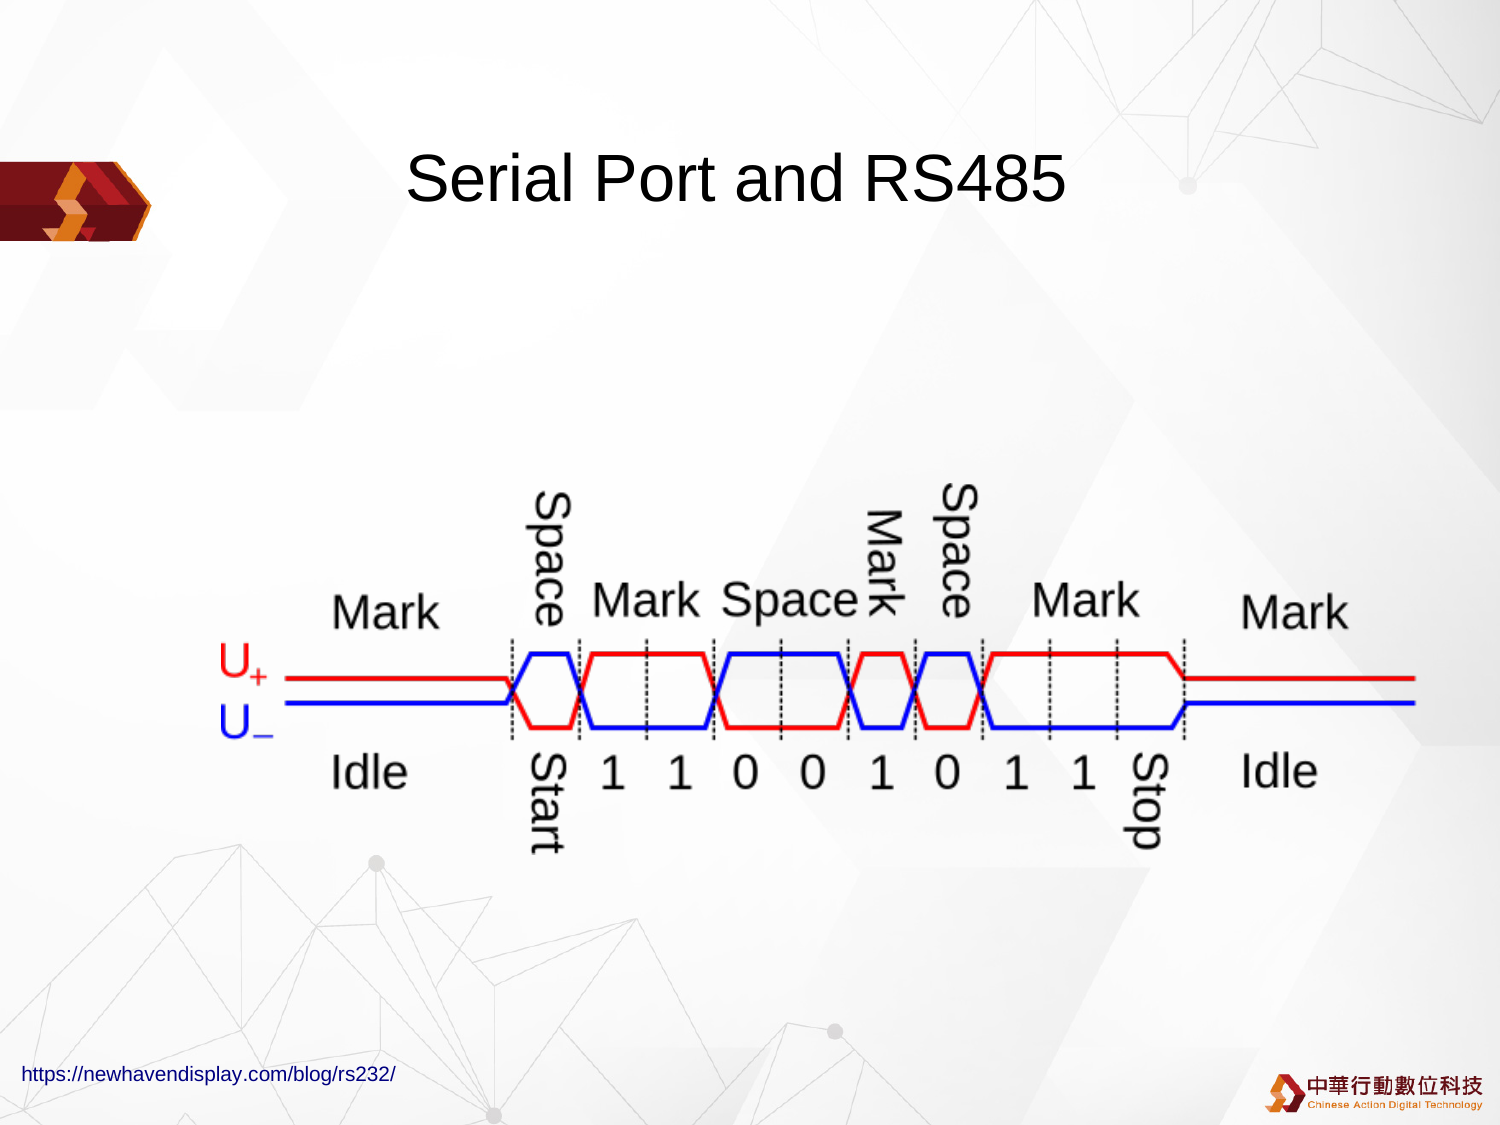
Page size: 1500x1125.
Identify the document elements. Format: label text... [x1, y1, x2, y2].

text_box https://newhavendisplay.com/blog/rs232/ [6, 1052, 436, 1099]
title Serial Port and RS485 [107, 101, 1367, 255]
picture [0, 0, 1500, 1125]
